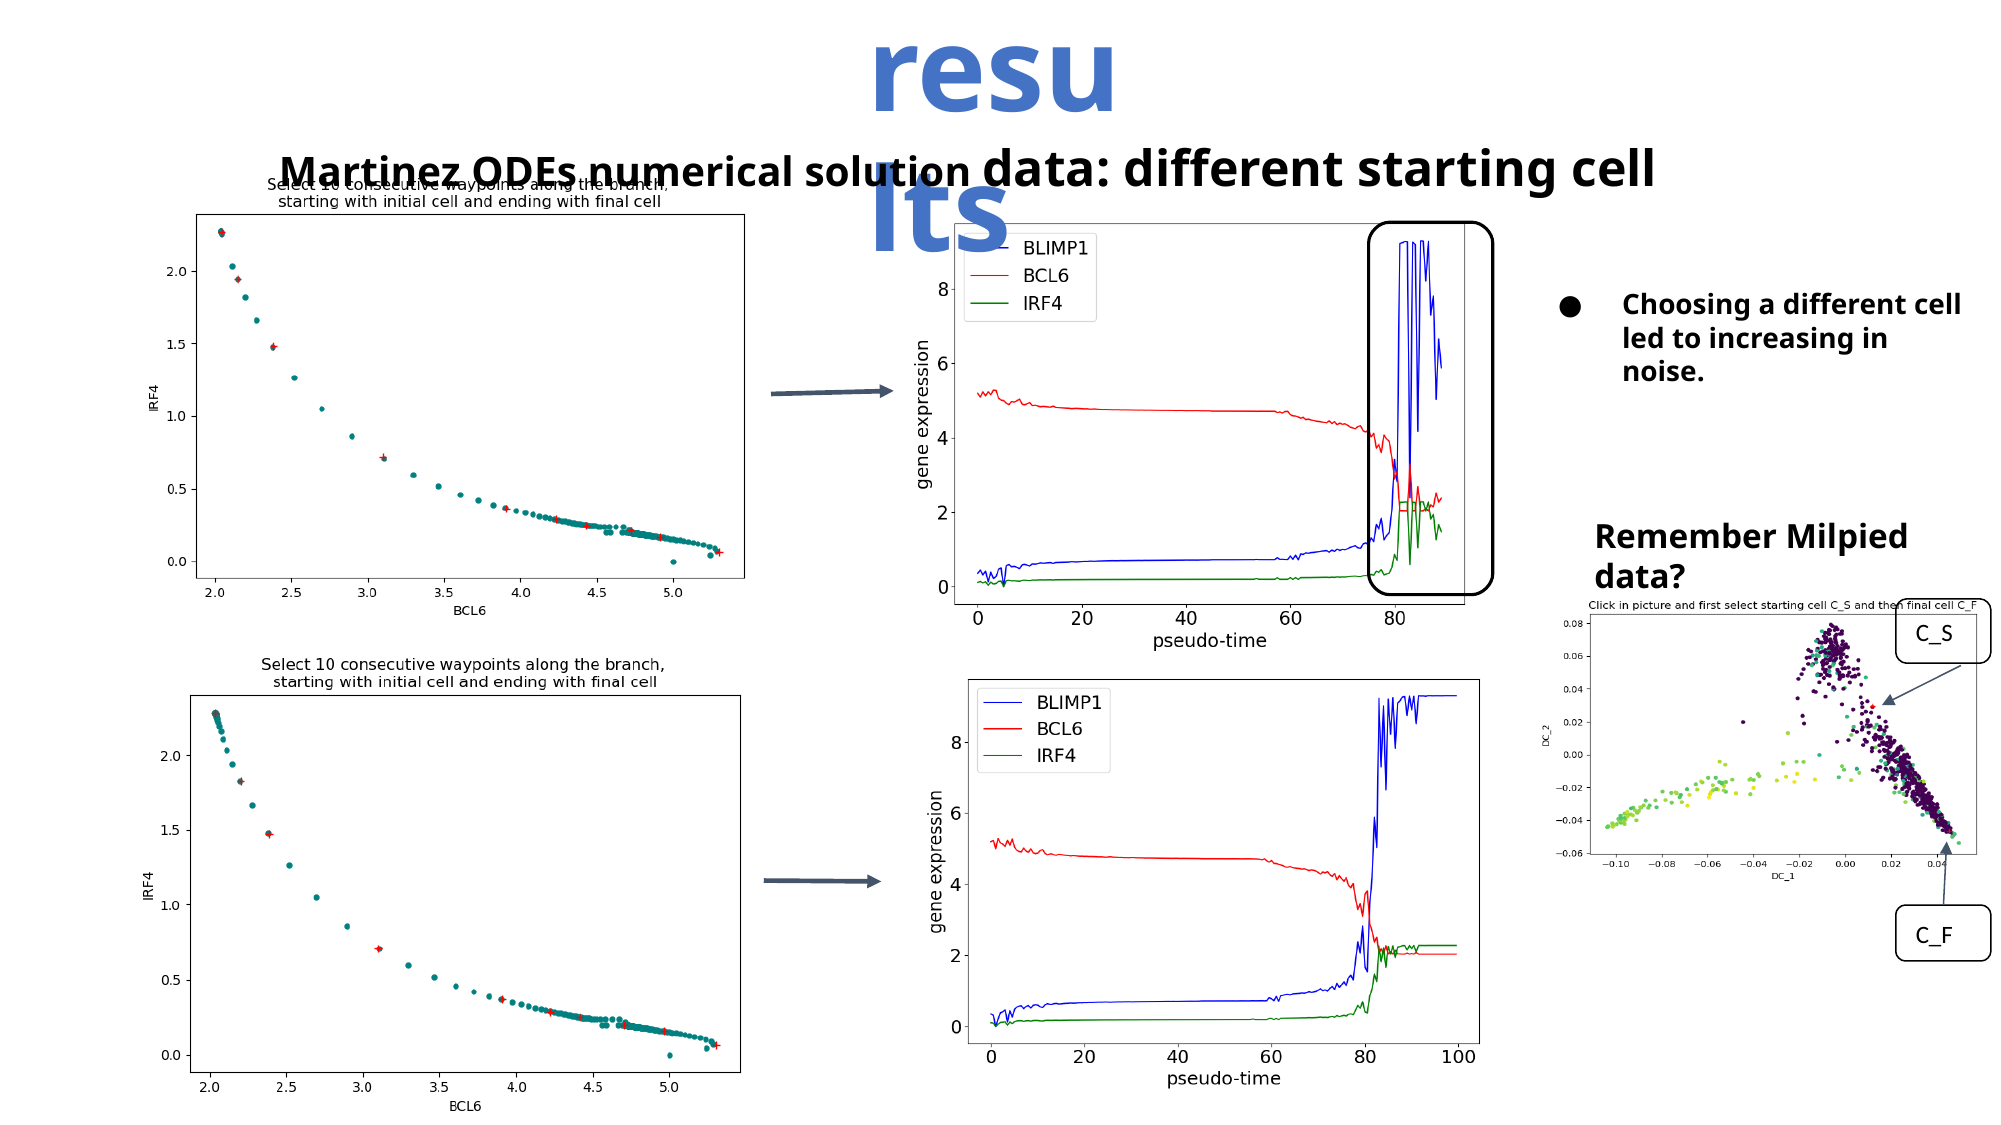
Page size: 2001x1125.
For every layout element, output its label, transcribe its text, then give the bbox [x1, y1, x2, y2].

text_box Choosing a different cell led to increasing in noise. [1502, 266, 1991, 482]
picture [765, 176, 772, 182]
picture [325, 176, 332, 182]
picture [107, 157, 814, 629]
picture [924, 670, 1486, 1095]
text_box results [847, 0, 1153, 51]
picture [480, 172, 494, 181]
picture [513, 172, 524, 181]
picture [133, 636, 764, 1125]
text_box Martinez ODEs numerical solution data: different starting cell [258, 107, 1883, 172]
picture [623, 172, 631, 182]
picture [1527, 576, 1991, 888]
text_box Remember Milpied data? [1574, 495, 1962, 585]
picture [1371, 224, 1479, 593]
text_box C_F [1895, 905, 1991, 961]
text_box C_S [1895, 598, 1991, 664]
picture [908, 198, 1479, 658]
